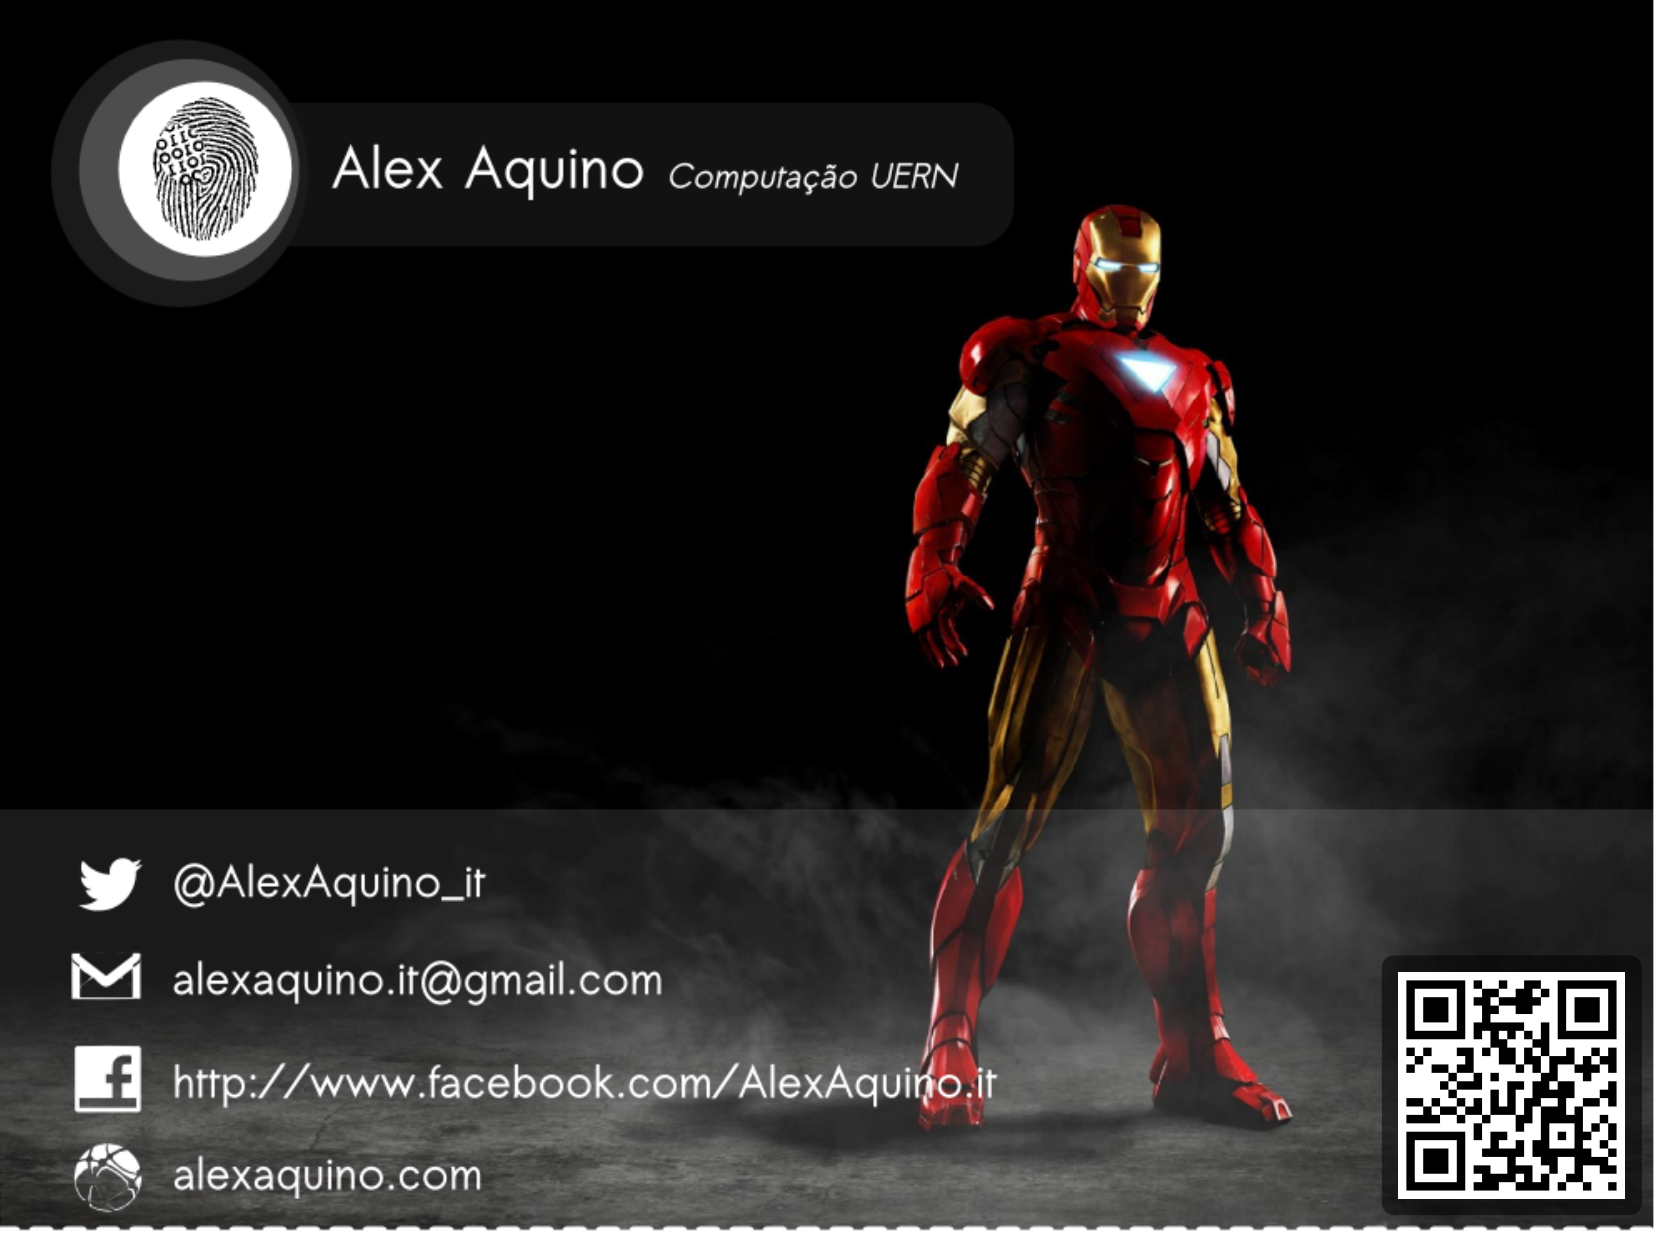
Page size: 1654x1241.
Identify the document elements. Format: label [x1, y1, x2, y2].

picture [0, 0, 1654, 1241]
text_box [1381, 955, 1642, 1216]
